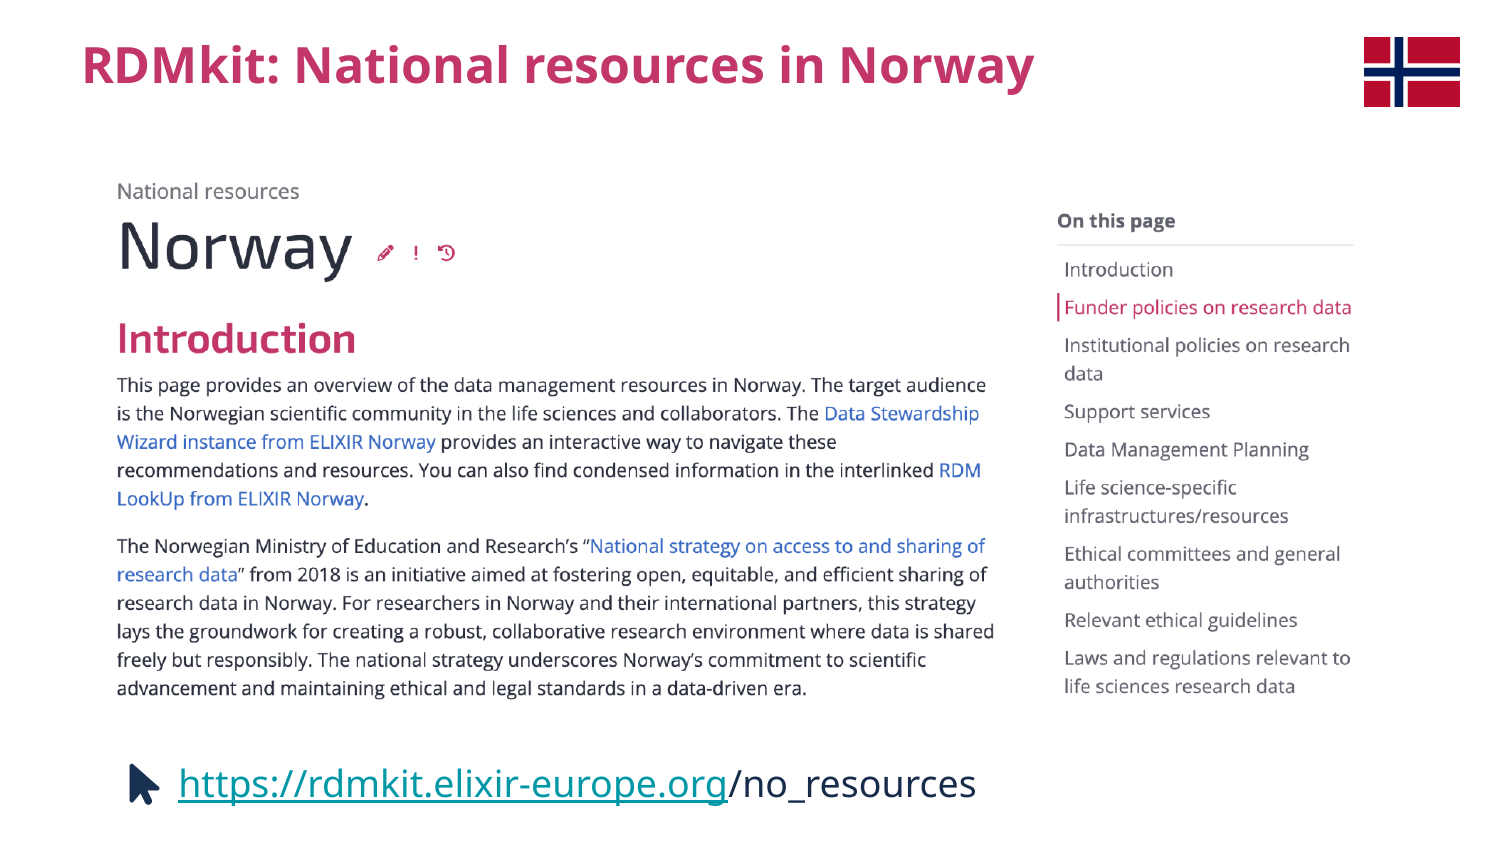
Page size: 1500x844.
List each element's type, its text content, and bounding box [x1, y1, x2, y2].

picture [97, 161, 1364, 713]
picture [1364, 37, 1460, 107]
picture [122, 759, 166, 812]
text_box https://rdmkit.elixir-europe.org/no_resources [167, 754, 1206, 827]
title RDMkit: National resources in Norway [66, 25, 1464, 120]
